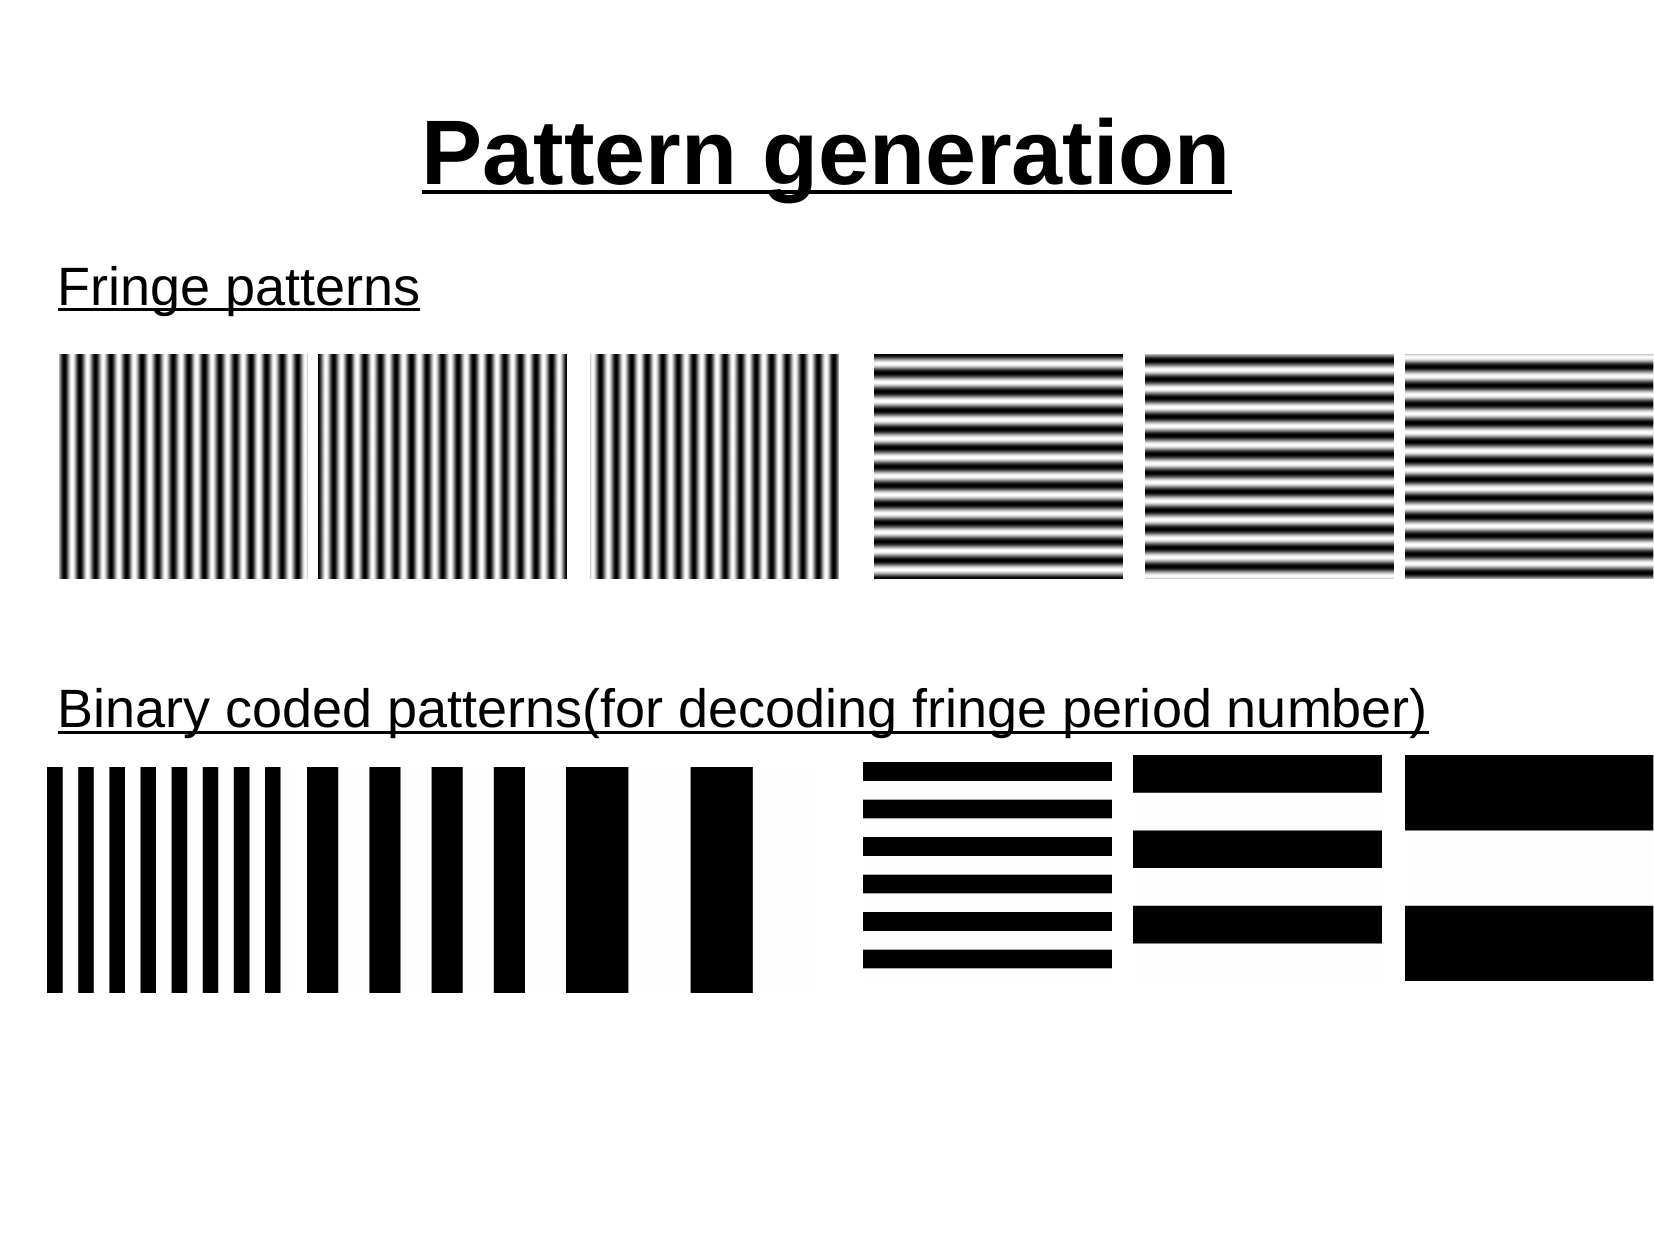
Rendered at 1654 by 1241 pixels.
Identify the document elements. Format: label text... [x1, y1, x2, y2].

picture [874, 354, 1123, 579]
picture [863, 762, 1112, 987]
picture [318, 354, 567, 579]
picture [1133, 755, 1382, 981]
picture [1405, 354, 1654, 579]
picture [1145, 354, 1394, 579]
picture [590, 354, 839, 579]
picture [47, 767, 296, 993]
title Pattern generation [82, 49, 1571, 256]
picture [566, 767, 815, 993]
picture [59, 354, 308, 579]
list Fringe patterns Binary coded patterns(for decoding fringe period number) [0, 256, 1654, 1123]
picture [1405, 755, 1654, 981]
picture [307, 767, 556, 993]
